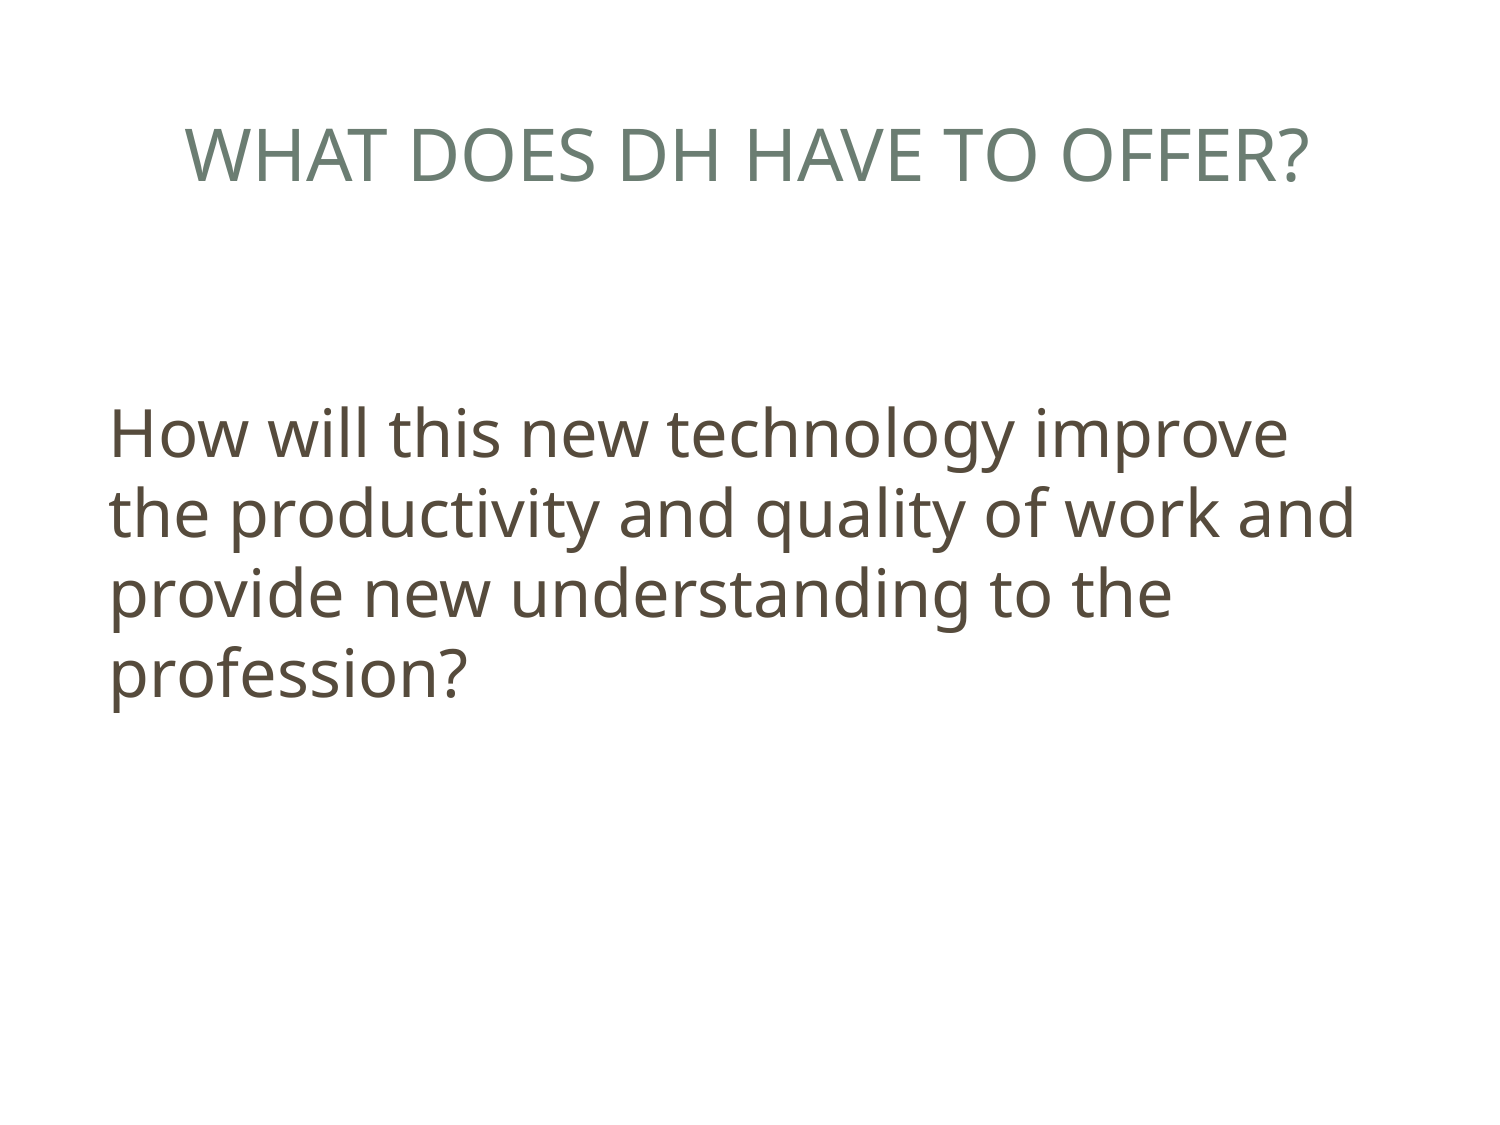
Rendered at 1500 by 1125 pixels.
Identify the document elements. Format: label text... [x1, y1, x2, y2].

list How will this new technology improve the productivity and quality of work and provide new understanding to the profession? [75, 382, 1425, 743]
title What does DH have to offer? [69, 66, 1425, 238]
